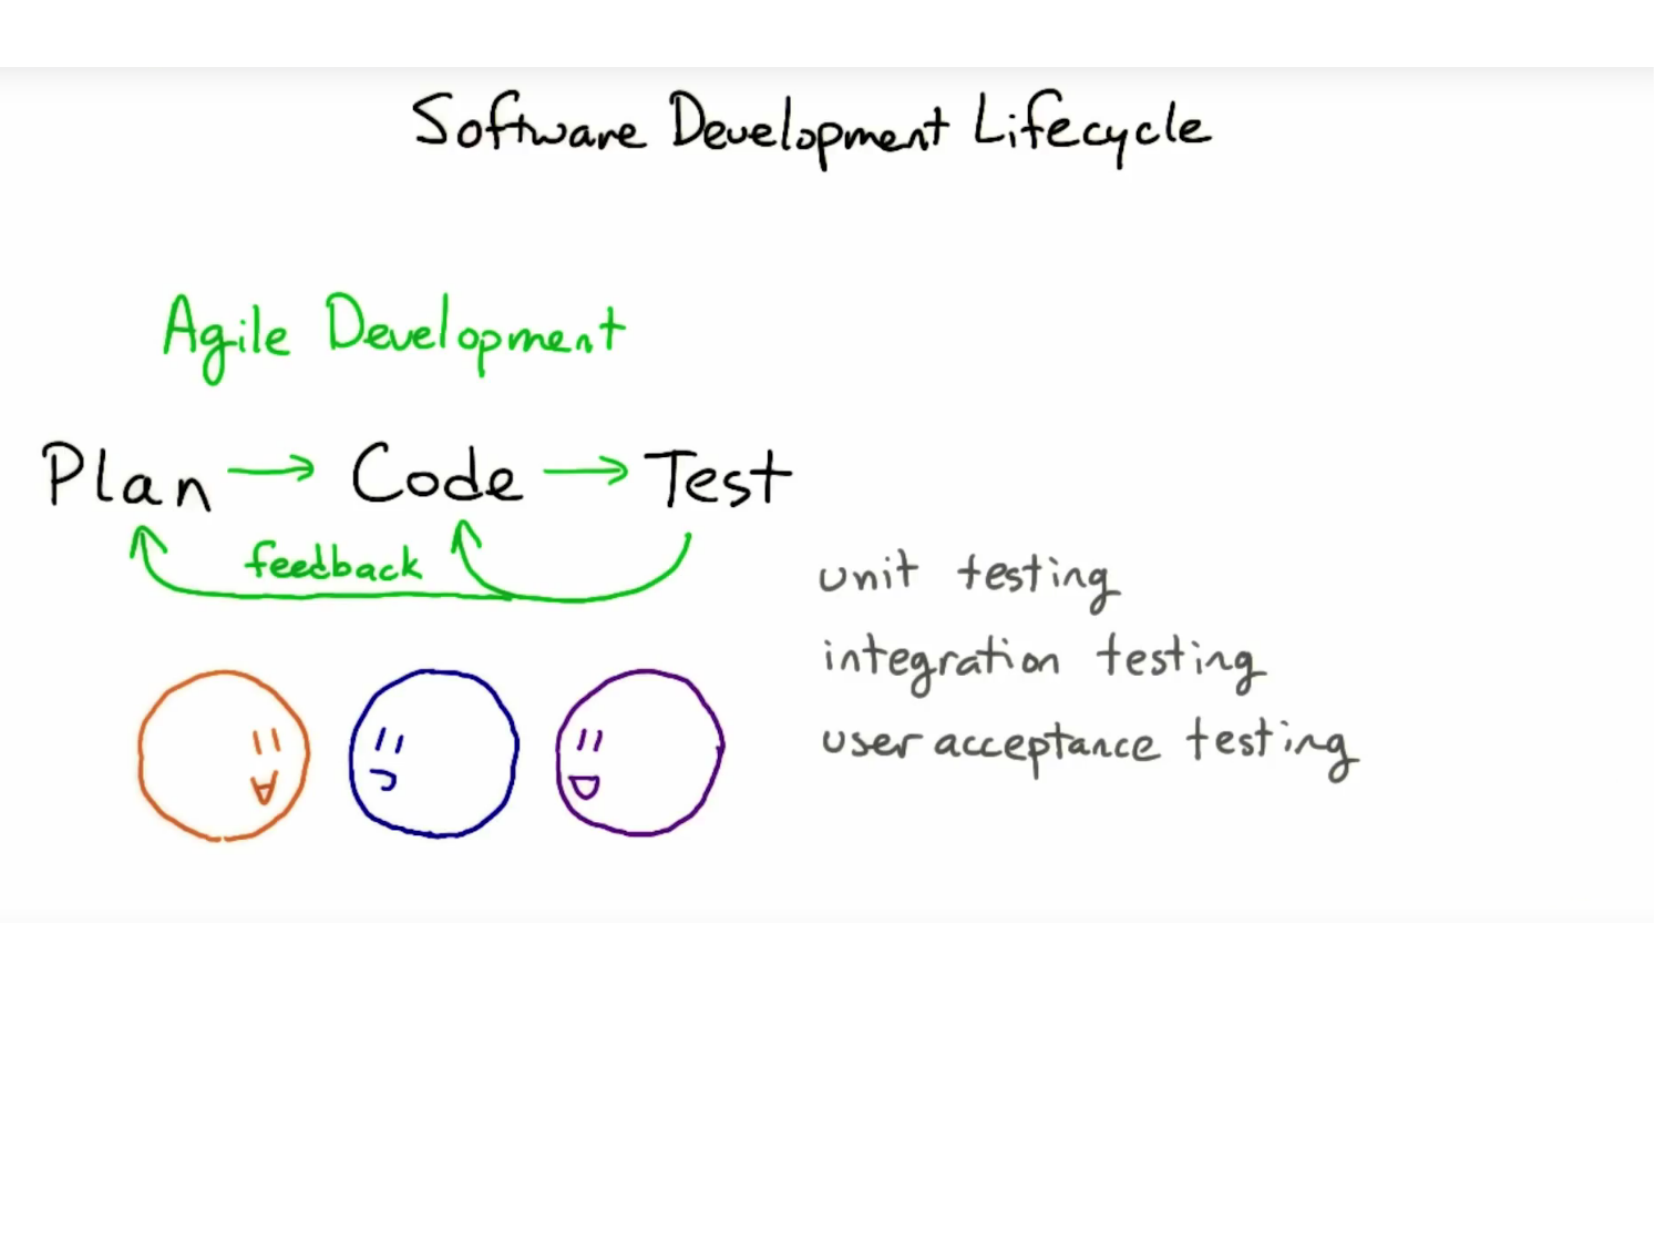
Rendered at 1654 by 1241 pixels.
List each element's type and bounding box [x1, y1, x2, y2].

picture [0, 67, 1654, 923]
